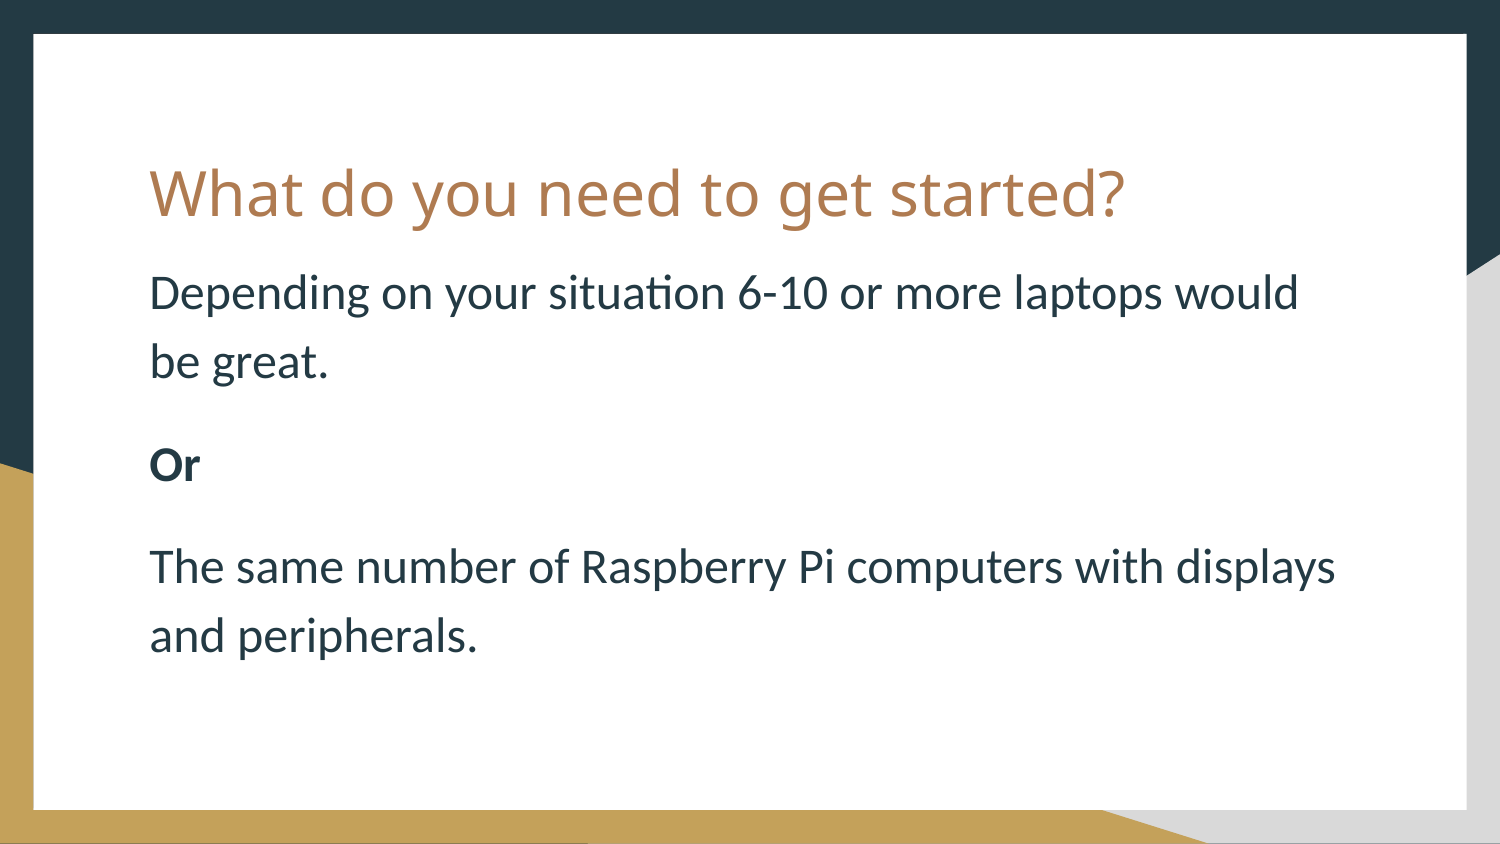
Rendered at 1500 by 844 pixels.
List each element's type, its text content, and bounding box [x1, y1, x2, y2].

list Depending on your situation 6-10 or more laptops would be great. Or The same number of Raspberry Pi computers with displays and peripherals. [134, 235, 1366, 765]
title What do you need to get started? [134, 138, 1366, 235]
